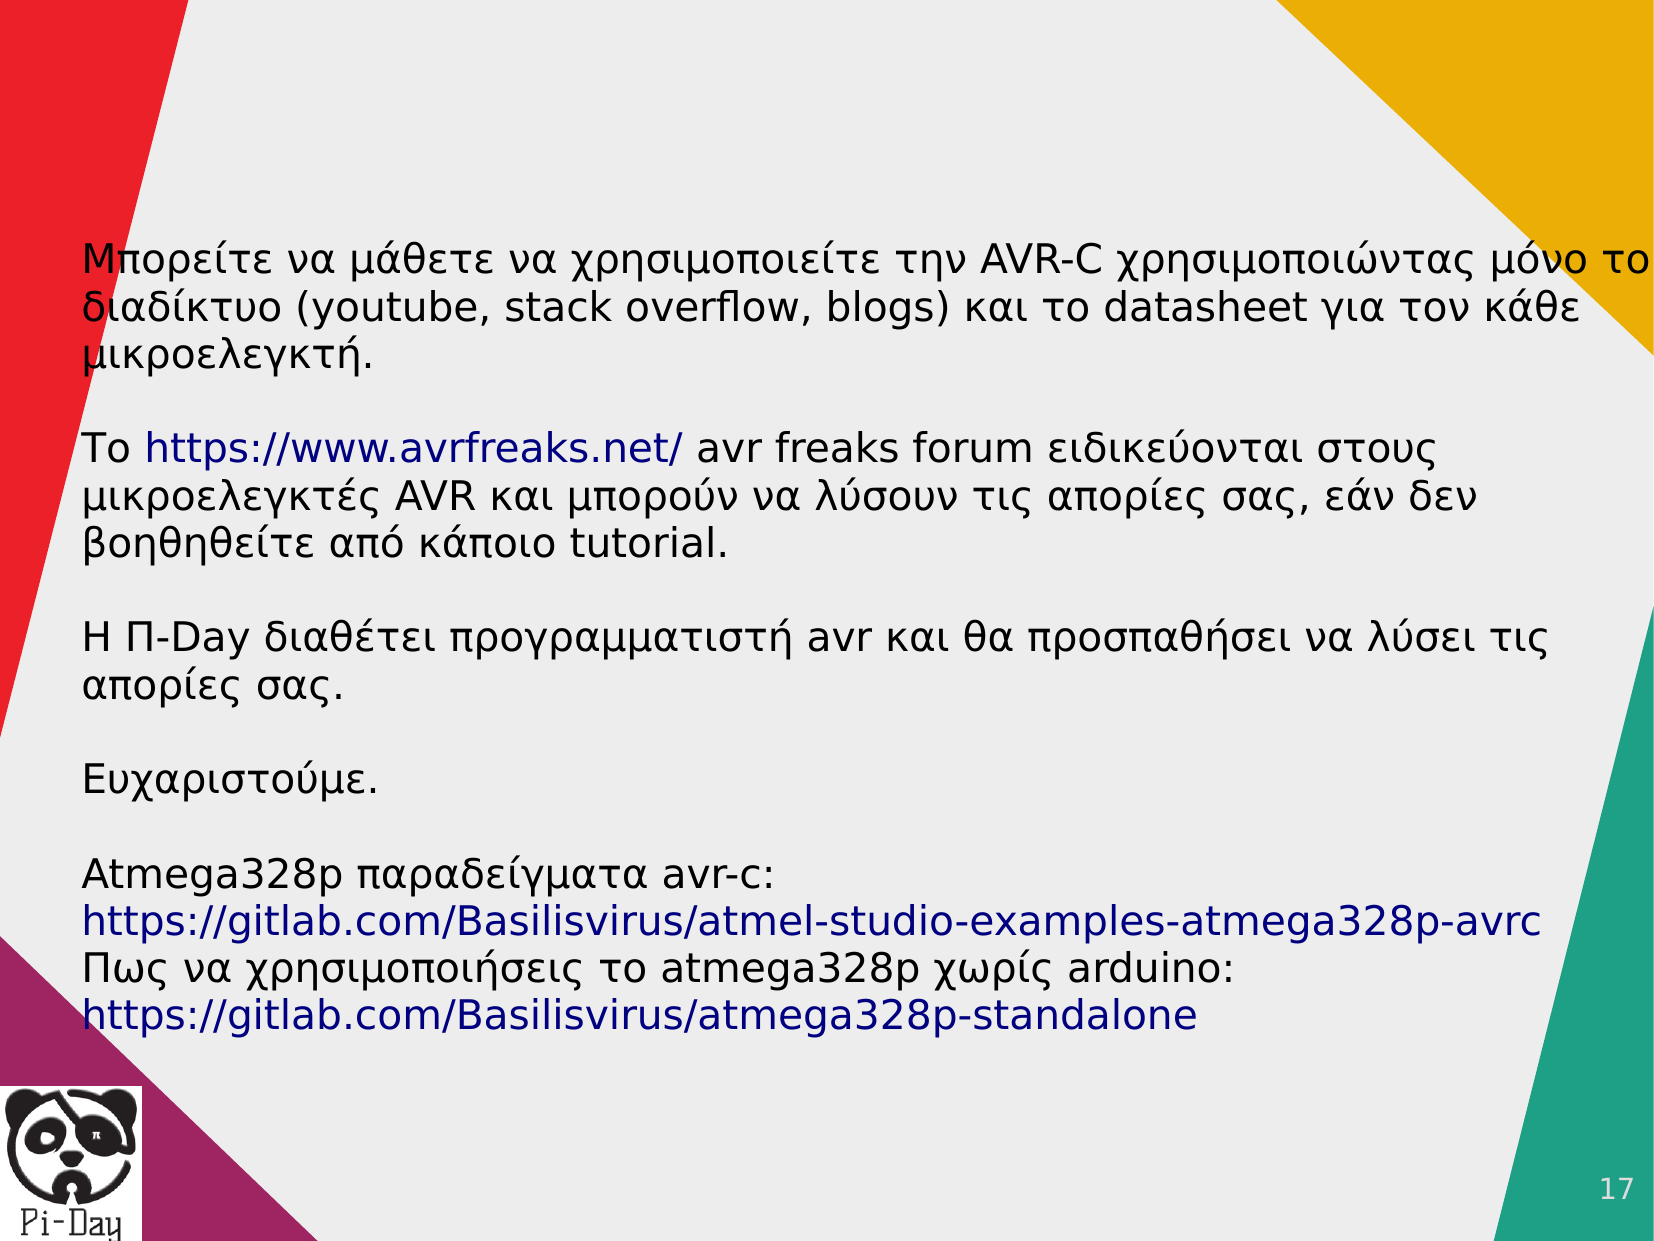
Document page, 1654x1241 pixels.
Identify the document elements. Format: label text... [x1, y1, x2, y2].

picture [0, 1086, 142, 1241]
list Μπορείτε να μάθετε να χρησιμοποιείτε την AVR-C χρησιμοποιώντας μόνο το διαδίκτυο (youtube, stack overflow, blogs) και το datasheet για τον κάθε μικροελεγκτή. Το https://www.avrfreaks.net/ avr freaks forum ειδικεύονται στους μικροελεγκτές AVR και μπορούν να λύσουν τις απορίες σας, εάν δεν βοηθηθείτε από κάποιο tutorial. H Π-Day διαθέτει προγραμματιστή avr και θα προσπαθήσει να λύσει τις απορίες σας. Ευχαριστούμε. Atmega328p παραδείγματα avr-c: https://gitlab.com/Basilisvirus/atmel-studio-examples-atmega328p-avrc Πως να χρησιμοποιήσεις το atmega328p χωρίς arduino: https://gitlab.com/Basilisvirus/atmega328p-standalone [11, 236, 1654, 1052]
